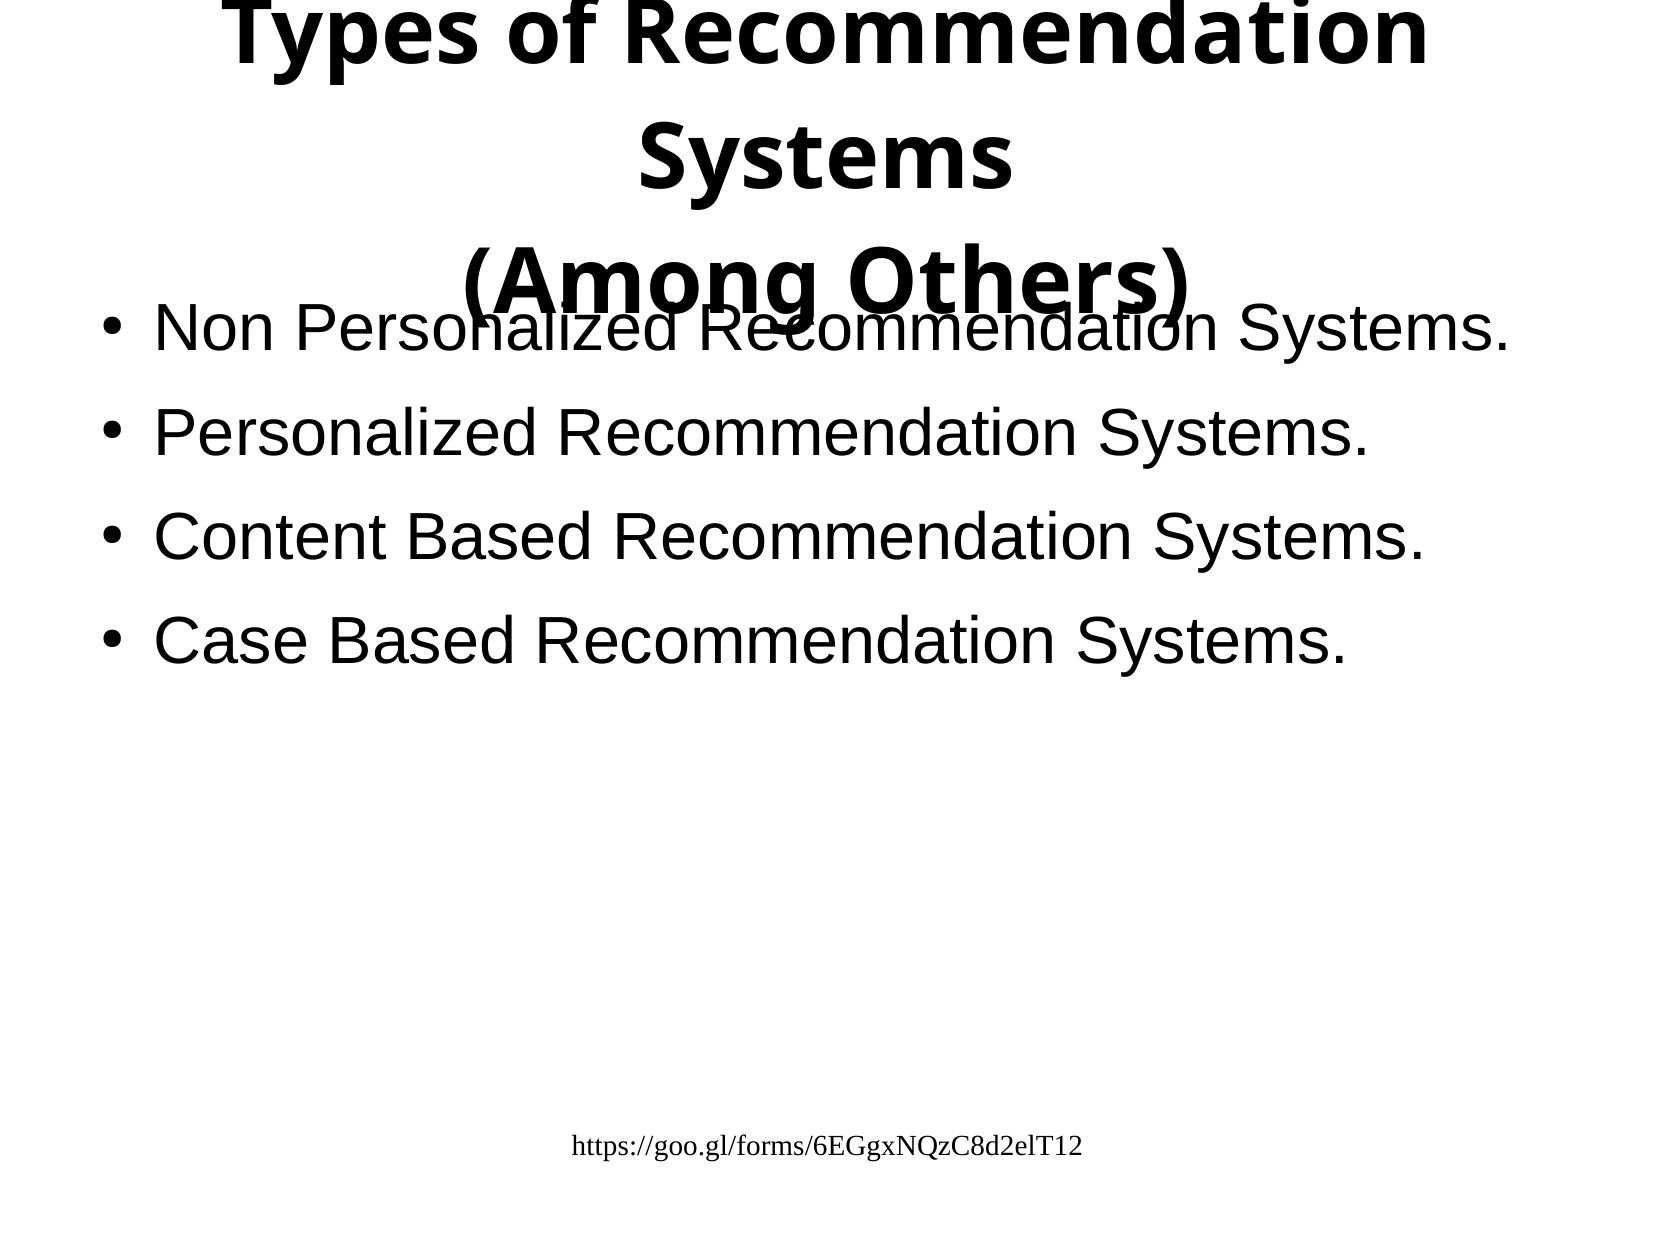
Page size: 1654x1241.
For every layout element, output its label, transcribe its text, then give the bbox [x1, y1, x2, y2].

list Non Personalized Recommendation Systems. Personalized Recommendation Systems. Content Based Recommendation Systems. Case Based Recommendation Systems. [82, 290, 1571, 1010]
title Types of Recommendation Systems (Among Others) [82, 49, 1571, 257]
